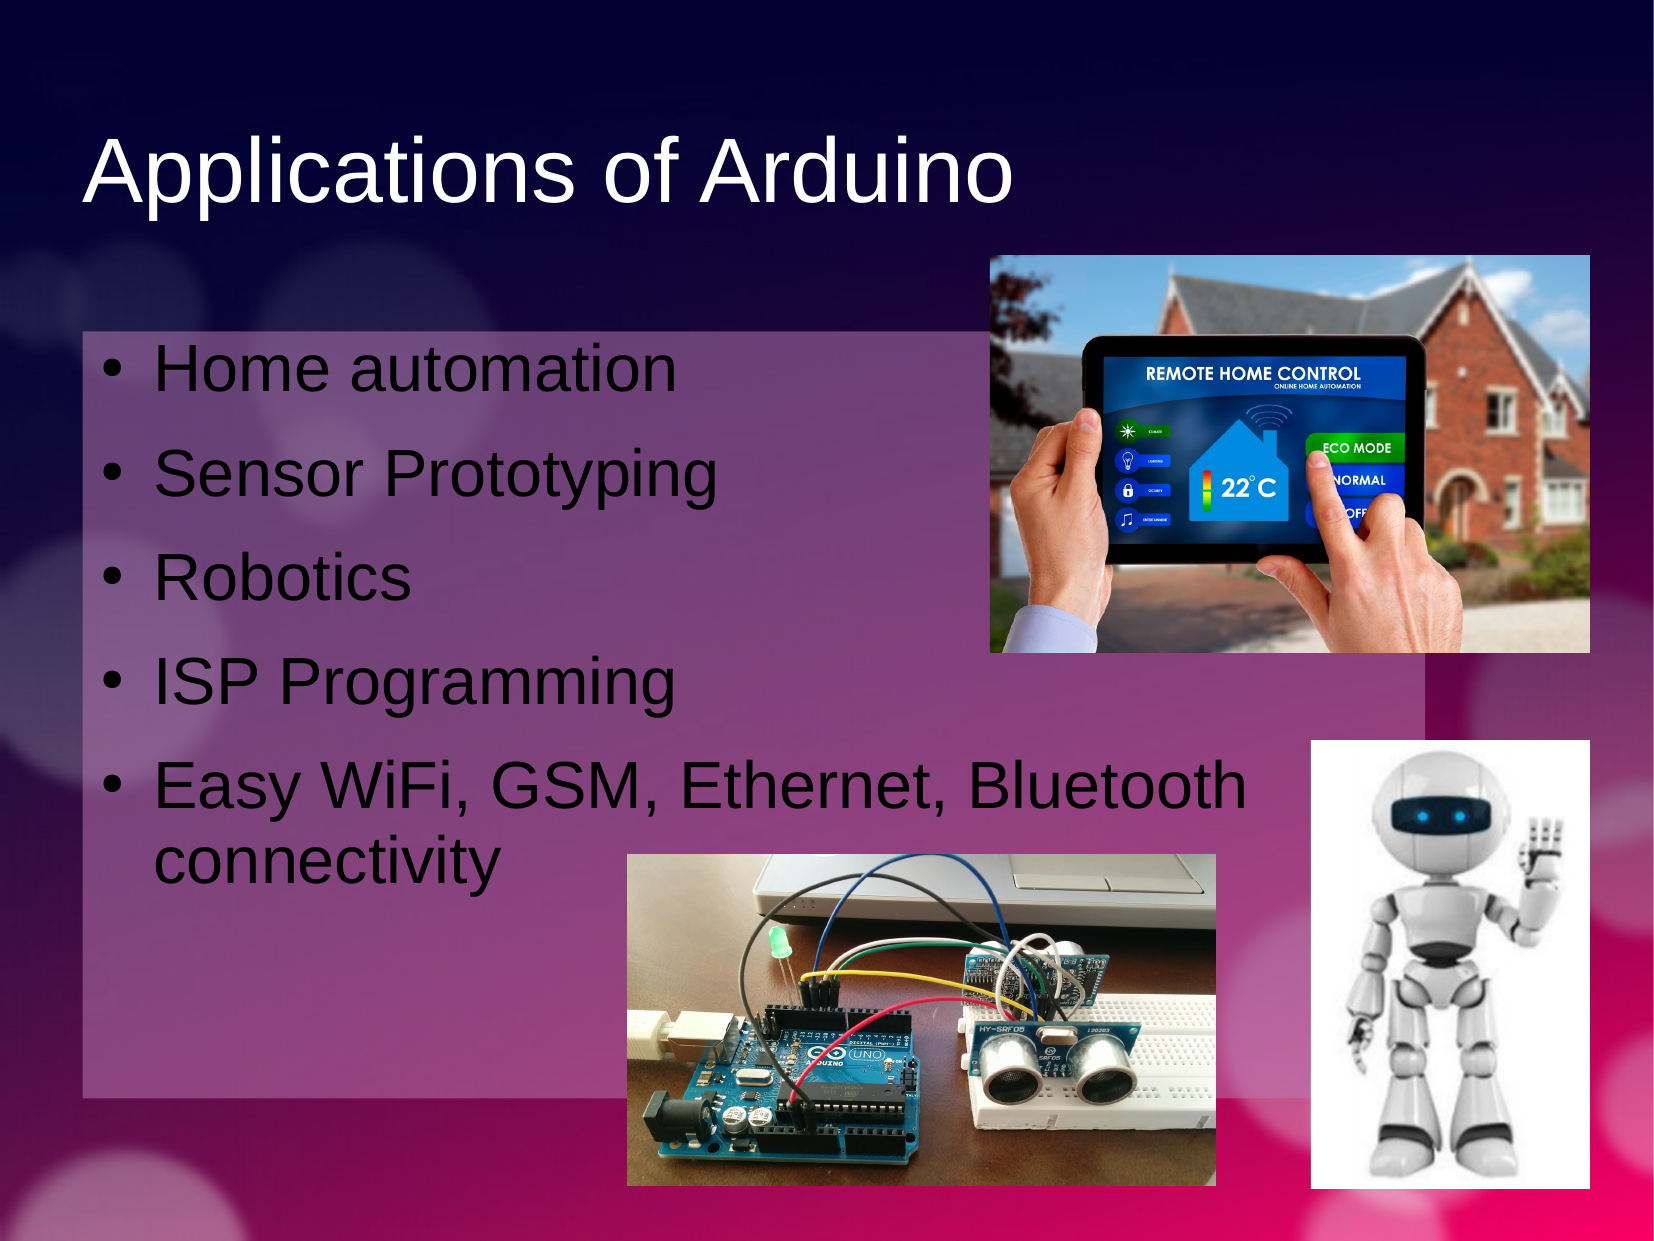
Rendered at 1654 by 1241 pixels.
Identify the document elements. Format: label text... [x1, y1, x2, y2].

title Applications of Arduino [82, 67, 1571, 275]
picture [0, 0, 1654, 1241]
list Home automation Sensor Prototyping Robotics ISP Programming Easy WiFi, GSM, Ethernet, Bluetooth connectivity [82, 331, 1426, 1099]
